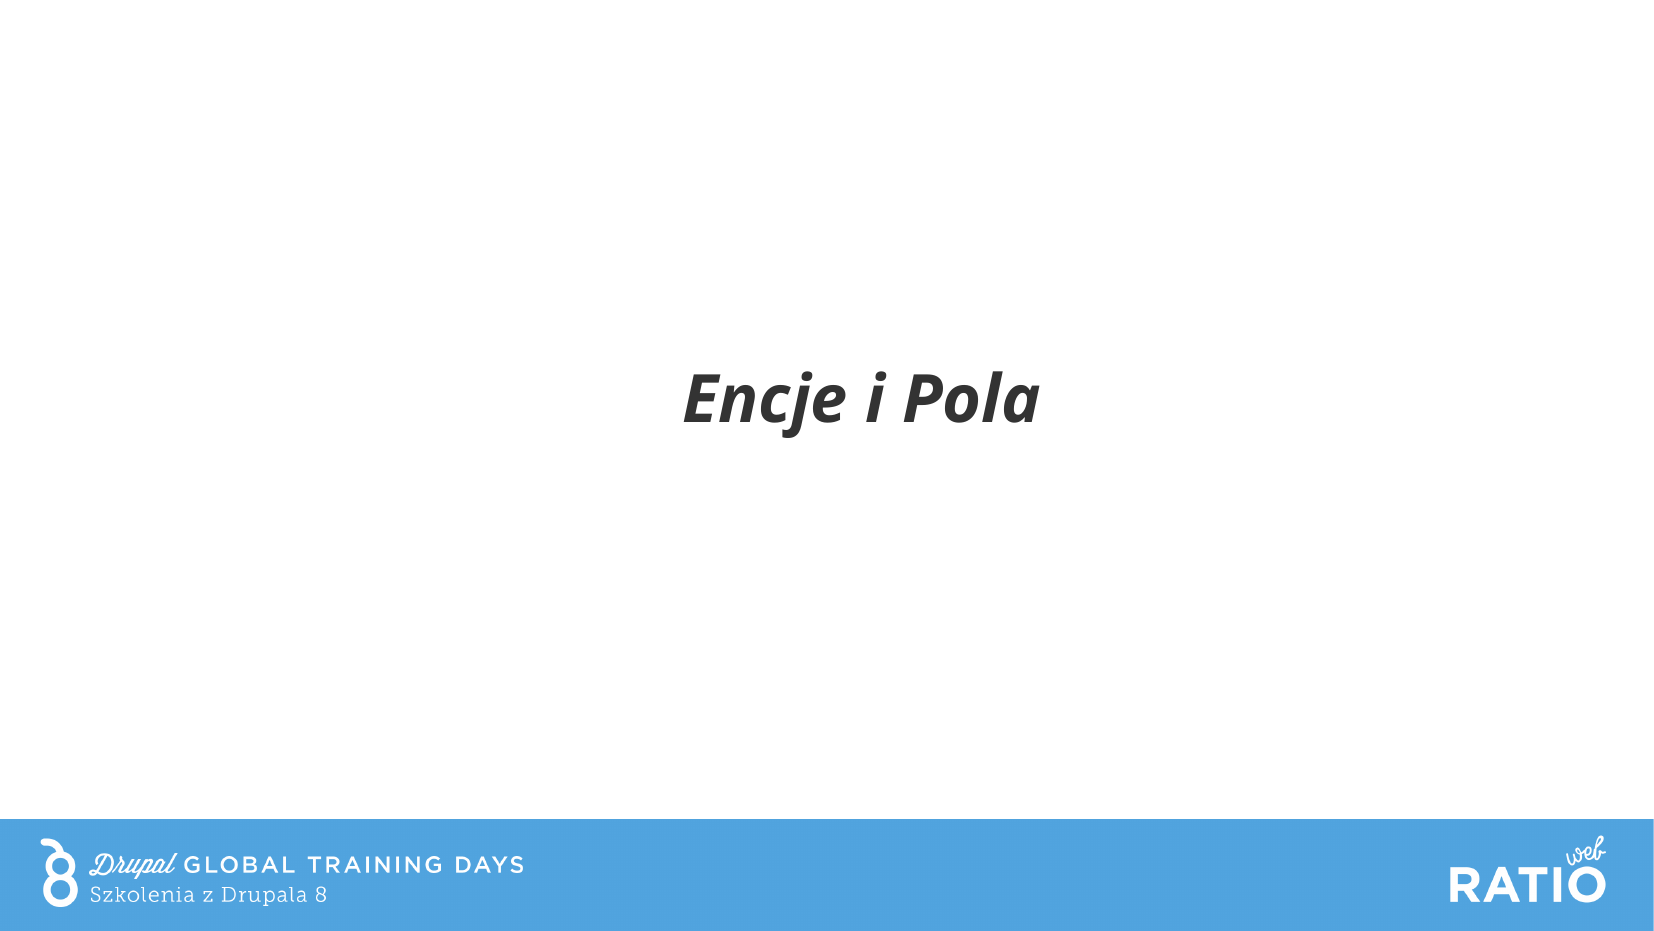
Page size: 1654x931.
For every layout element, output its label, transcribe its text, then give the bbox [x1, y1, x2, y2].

subtitle Encje i Pola [82, 37, 1571, 758]
picture [0, 0, 1654, 931]
